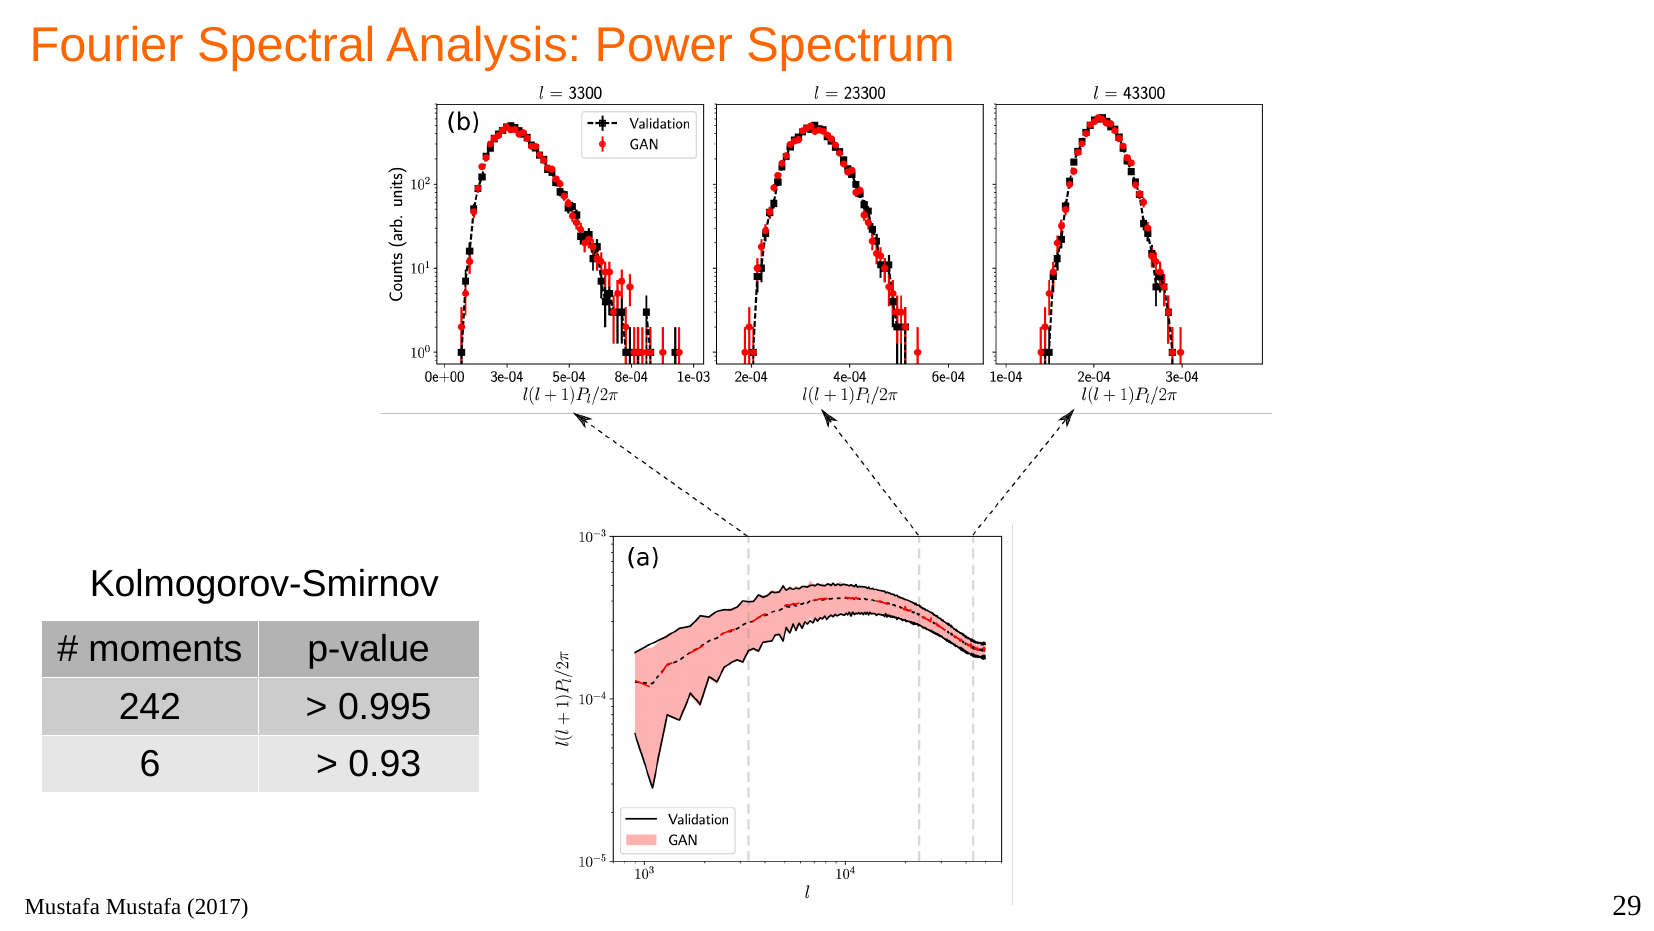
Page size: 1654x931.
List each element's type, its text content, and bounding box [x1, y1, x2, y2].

text_box Kolmogorov-Smirnov [75, 555, 381, 612]
table_cell > 0.93 [259, 736, 381, 792]
table_cell 6 [42, 736, 258, 792]
table_cell > 0.995 [259, 678, 381, 735]
picture [381, 78, 1272, 905]
table_cell 242 [42, 678, 258, 735]
table_header # moments [42, 621, 258, 677]
table_header p-value [259, 621, 381, 677]
title Fourier Spectral Analysis: Power Spectrum [29, 15, 1621, 74]
